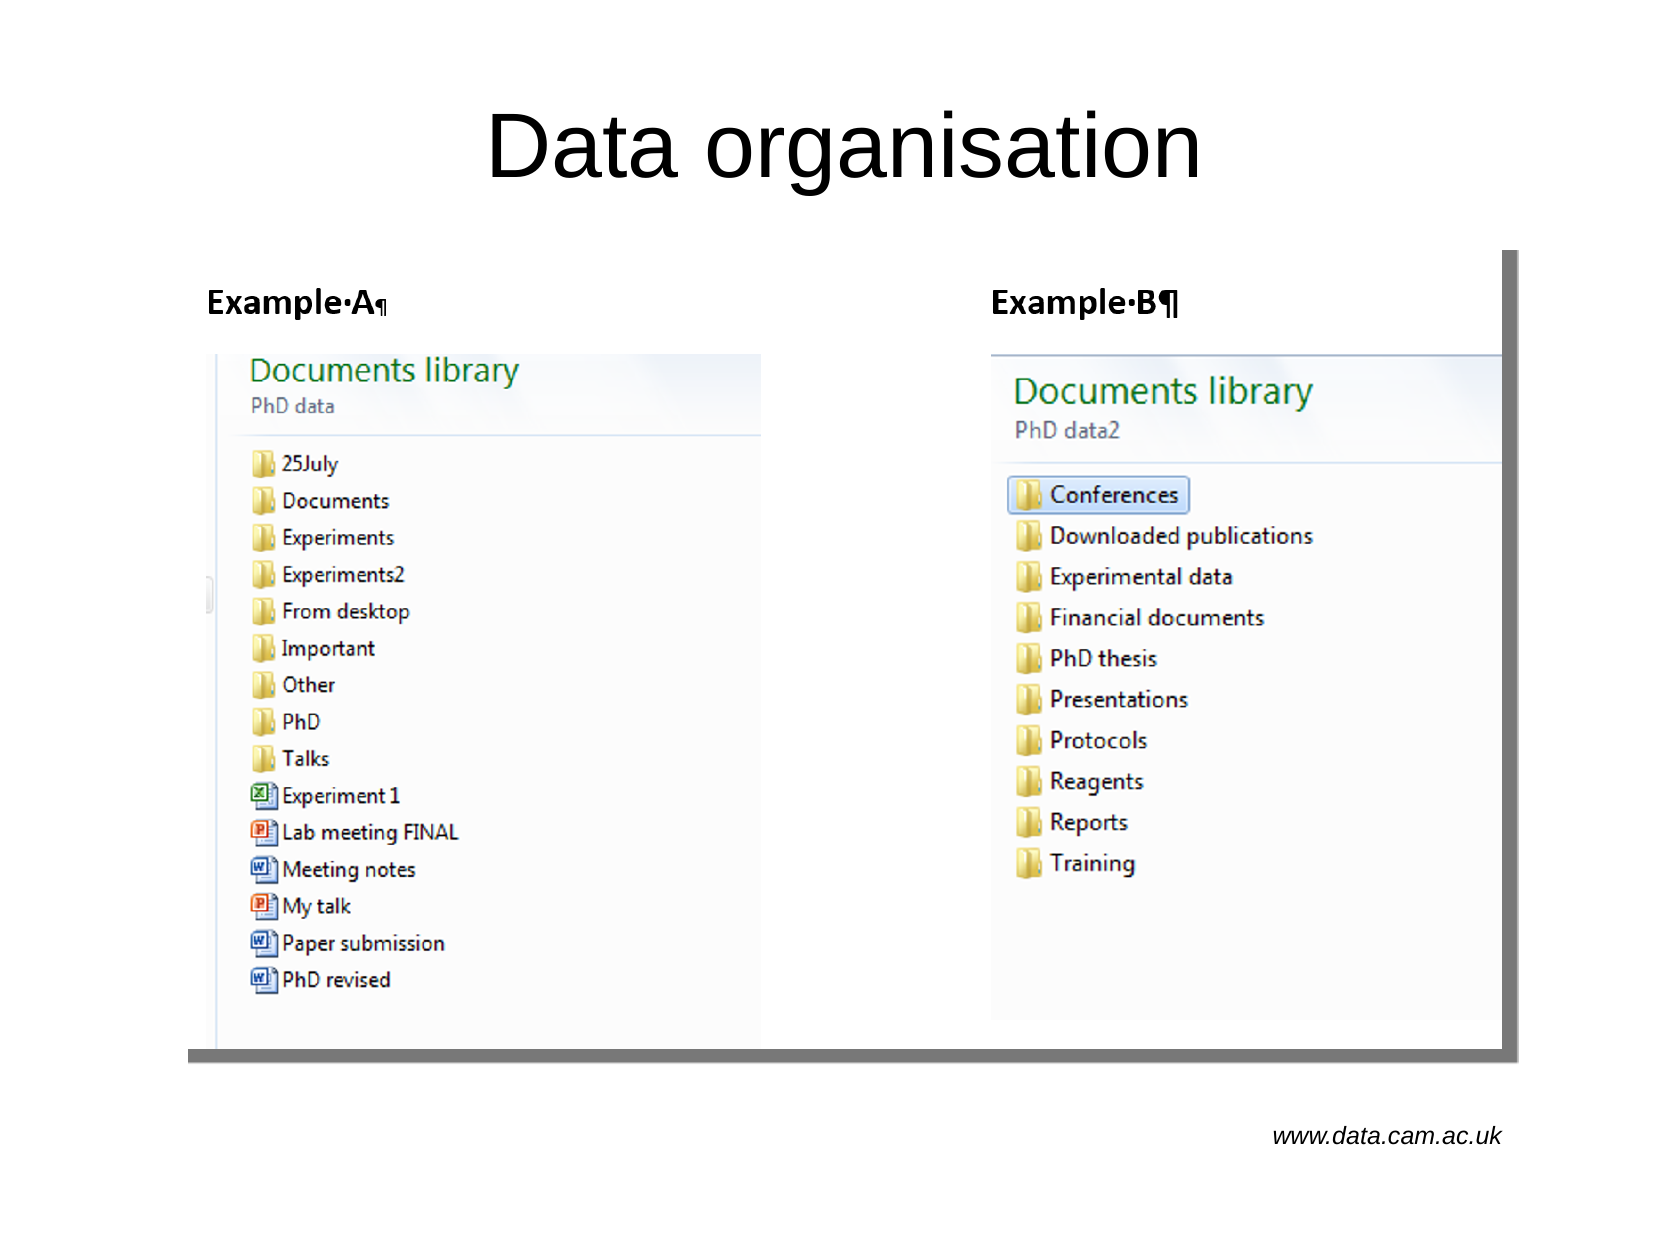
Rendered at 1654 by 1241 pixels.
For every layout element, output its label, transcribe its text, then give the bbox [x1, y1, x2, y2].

picture [172, 233, 1502, 1049]
title Data organisation [450, 69, 1240, 222]
text_box www.data.cam.ac.uk [1244, 1119, 1531, 1153]
